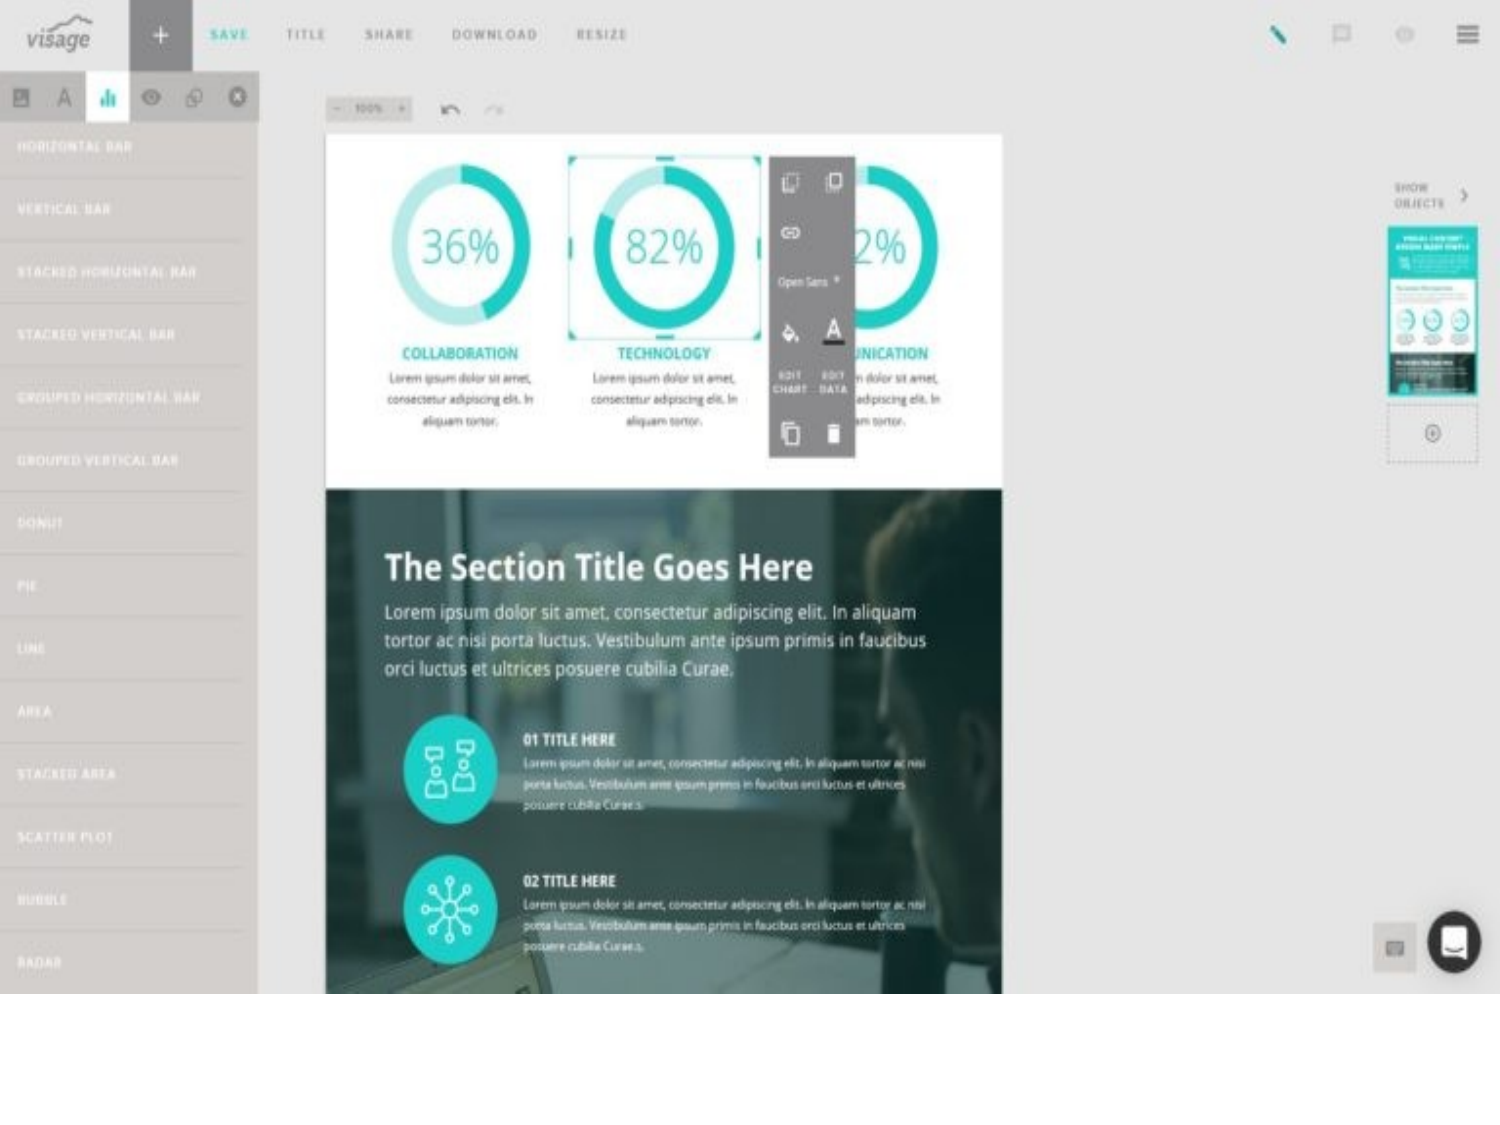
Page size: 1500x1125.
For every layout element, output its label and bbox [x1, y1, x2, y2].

picture [0, 0, 1500, 994]
